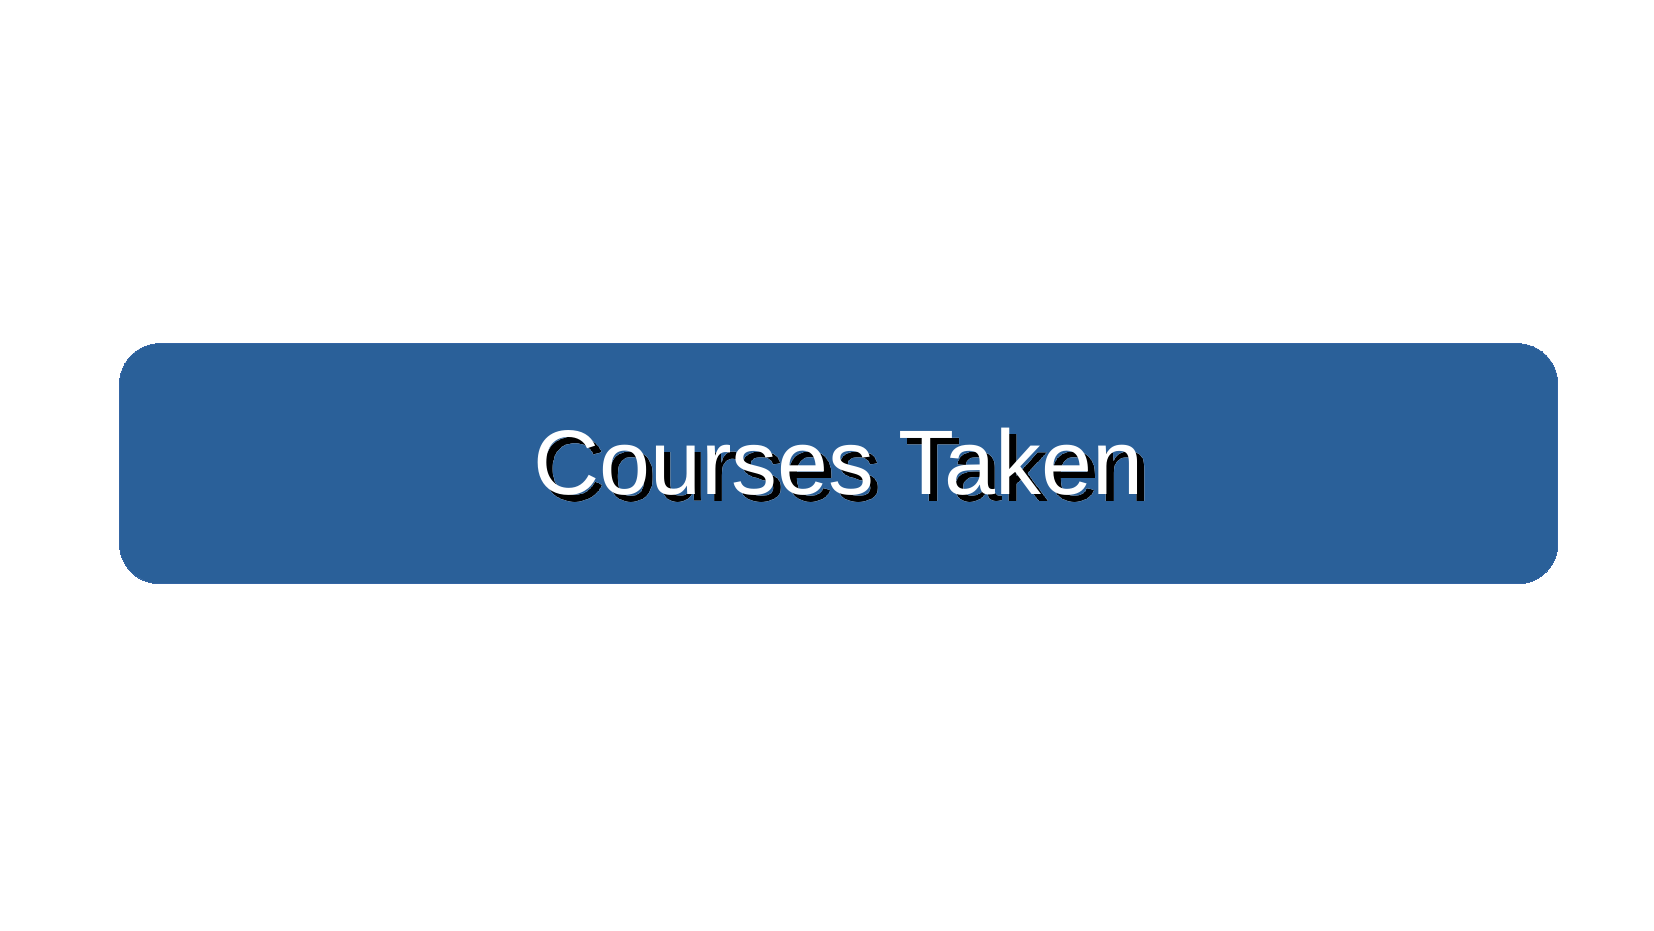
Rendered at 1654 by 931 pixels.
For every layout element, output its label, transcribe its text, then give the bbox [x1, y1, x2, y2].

title Courses Taken [133, 379, 1544, 547]
text_box [119, 343, 1558, 584]
